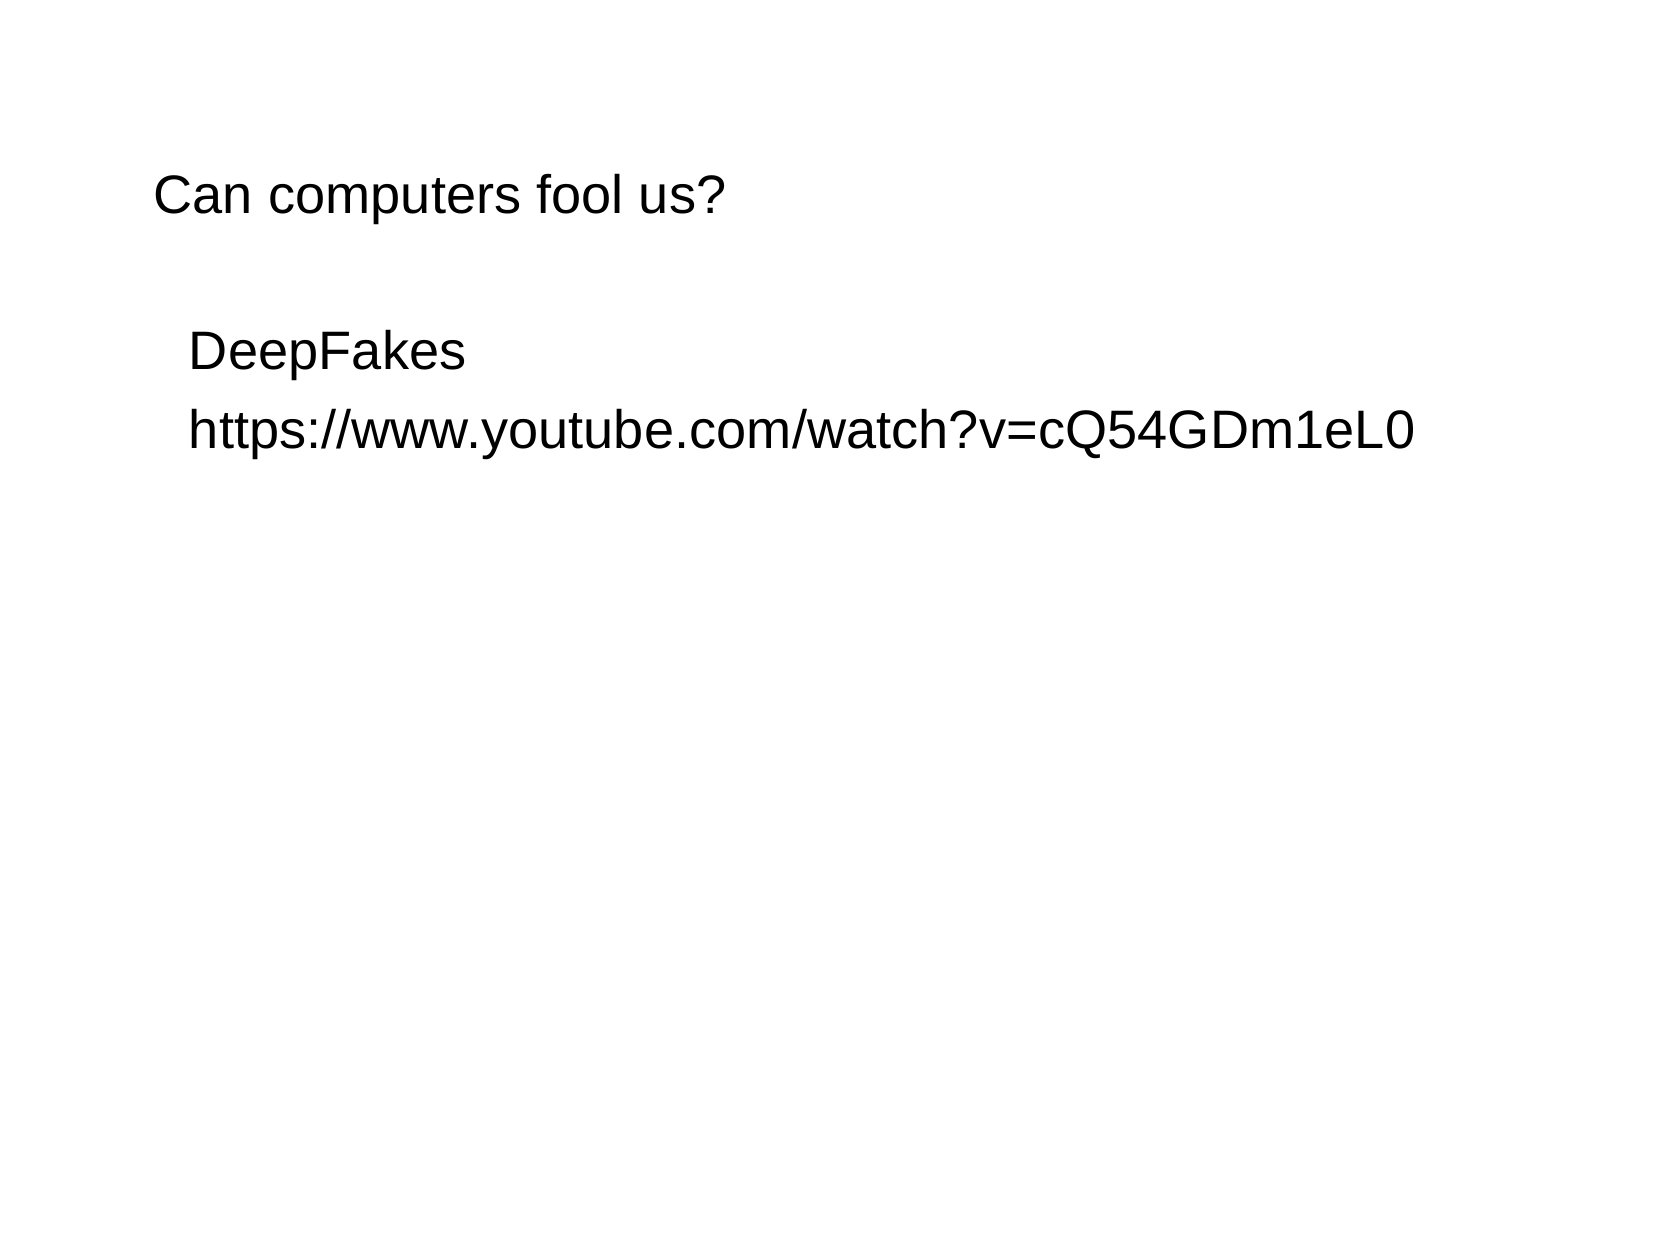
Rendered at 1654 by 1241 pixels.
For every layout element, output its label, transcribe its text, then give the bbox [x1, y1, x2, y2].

subtitle Can computers fool us? DeepFakes https://www.youtube.com/watch?v=cQ54GDm1eL0 [82, 86, 1516, 1051]
